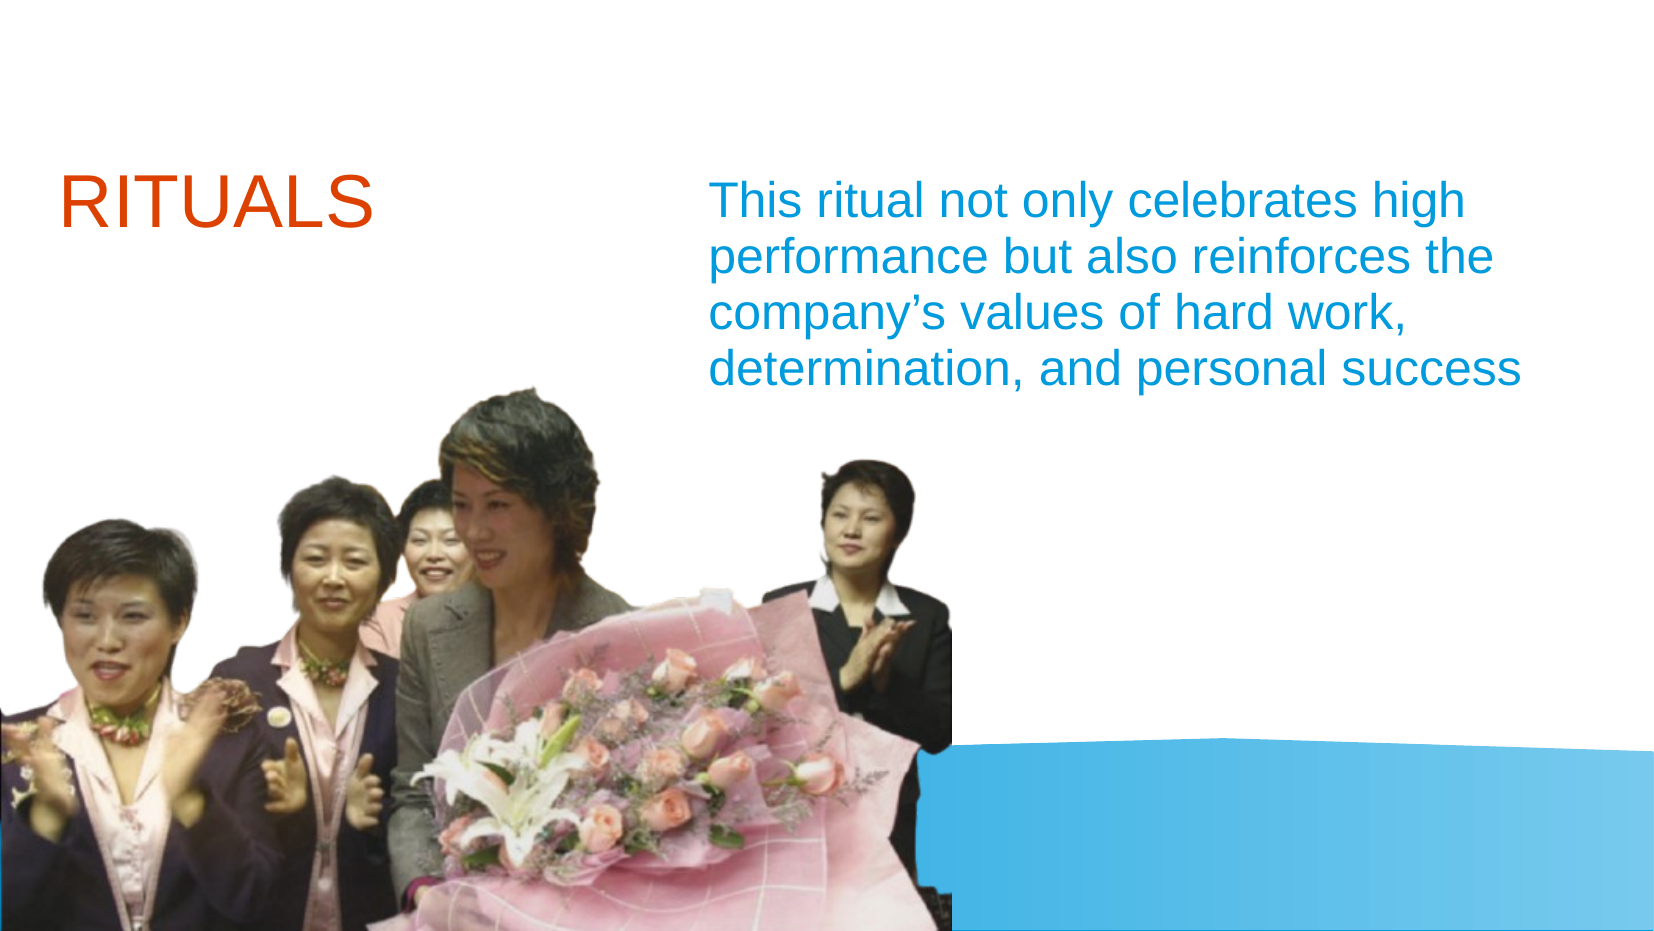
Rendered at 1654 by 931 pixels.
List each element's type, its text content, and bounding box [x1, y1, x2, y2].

picture [0, 299, 952, 931]
title RITUALS [0, 112, 637, 290]
list This ritual not only celebrates high performance but also reinforces the company’s values of hard work, determination, and personal success [637, 112, 1629, 423]
